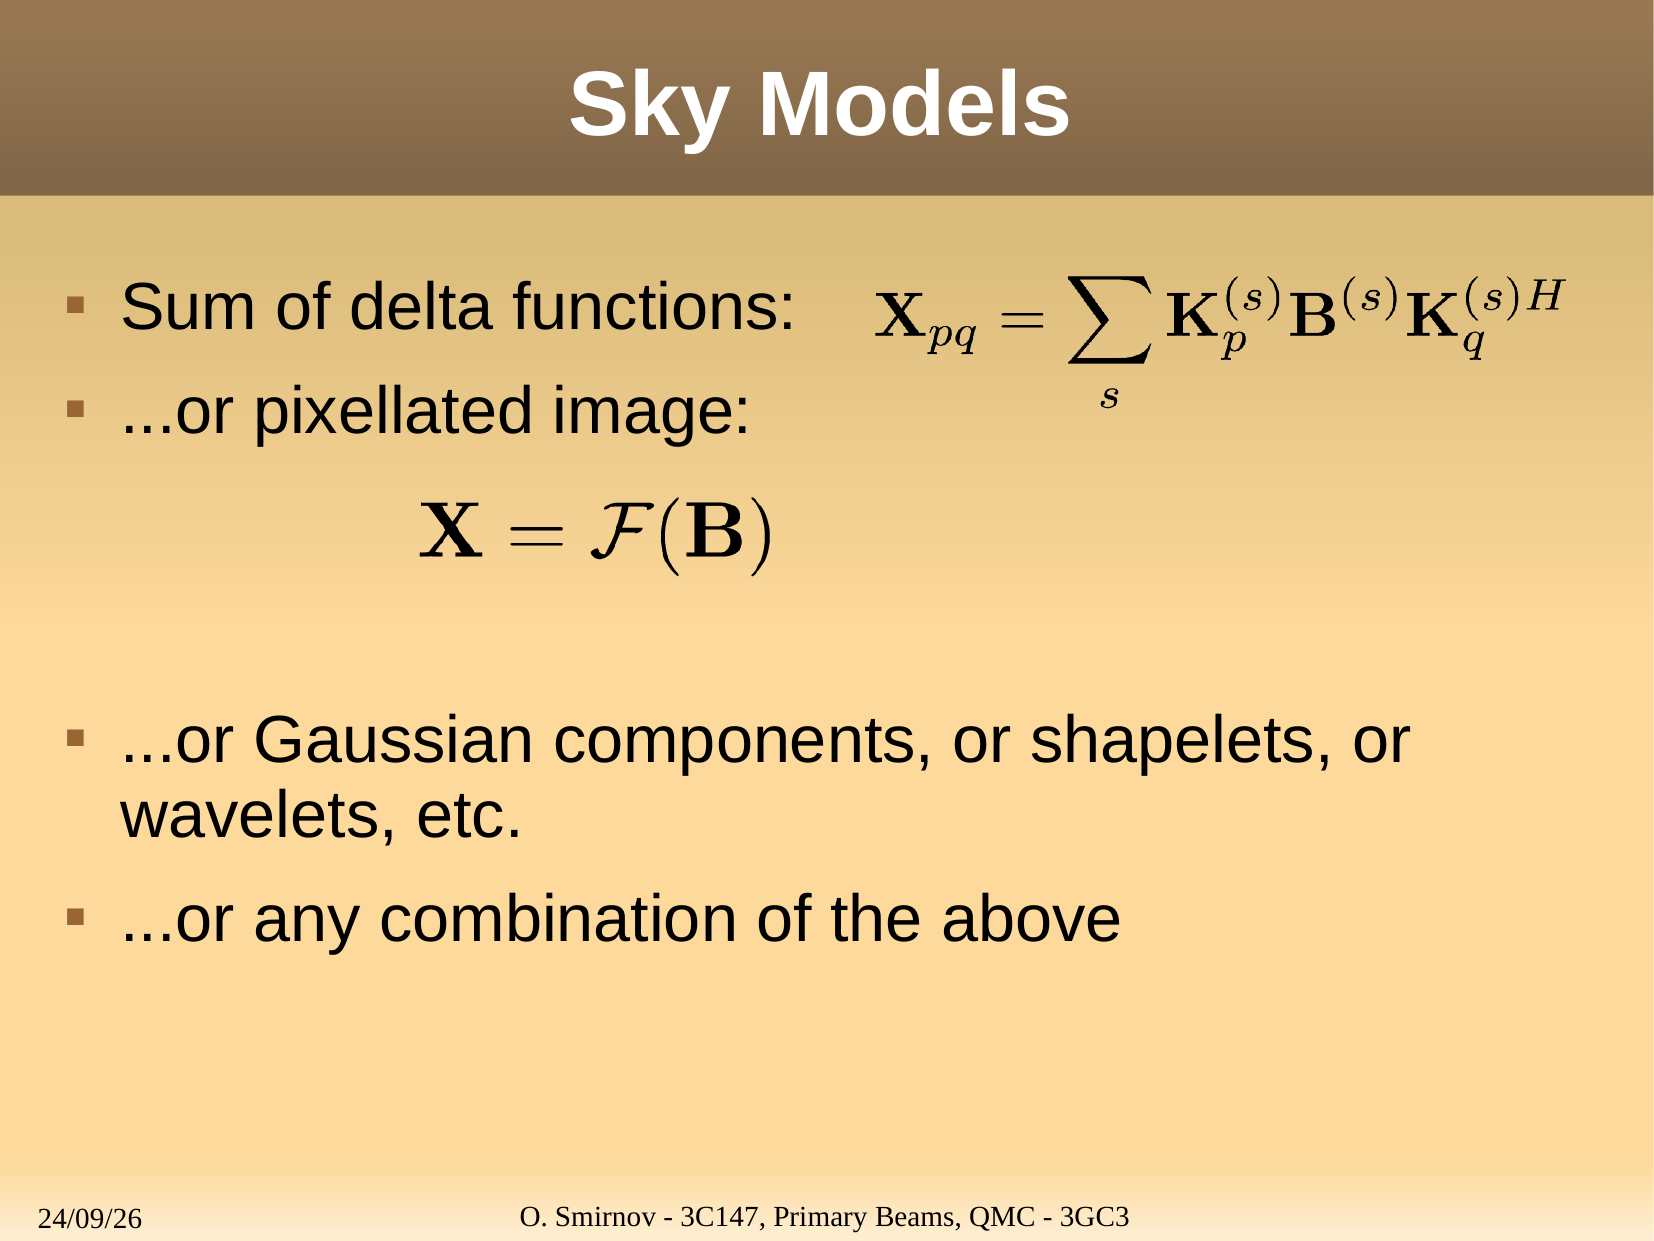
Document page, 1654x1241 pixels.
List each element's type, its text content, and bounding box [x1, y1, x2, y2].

title Sky Models [76, 0, 1565, 208]
picture [0, 0, 1654, 1241]
list Sum of delta functions: ...or pixellated image: ...or Gaussian components, or shapelets, or wavelets, etc. ...or any combination of the above [49, 269, 1538, 1088]
